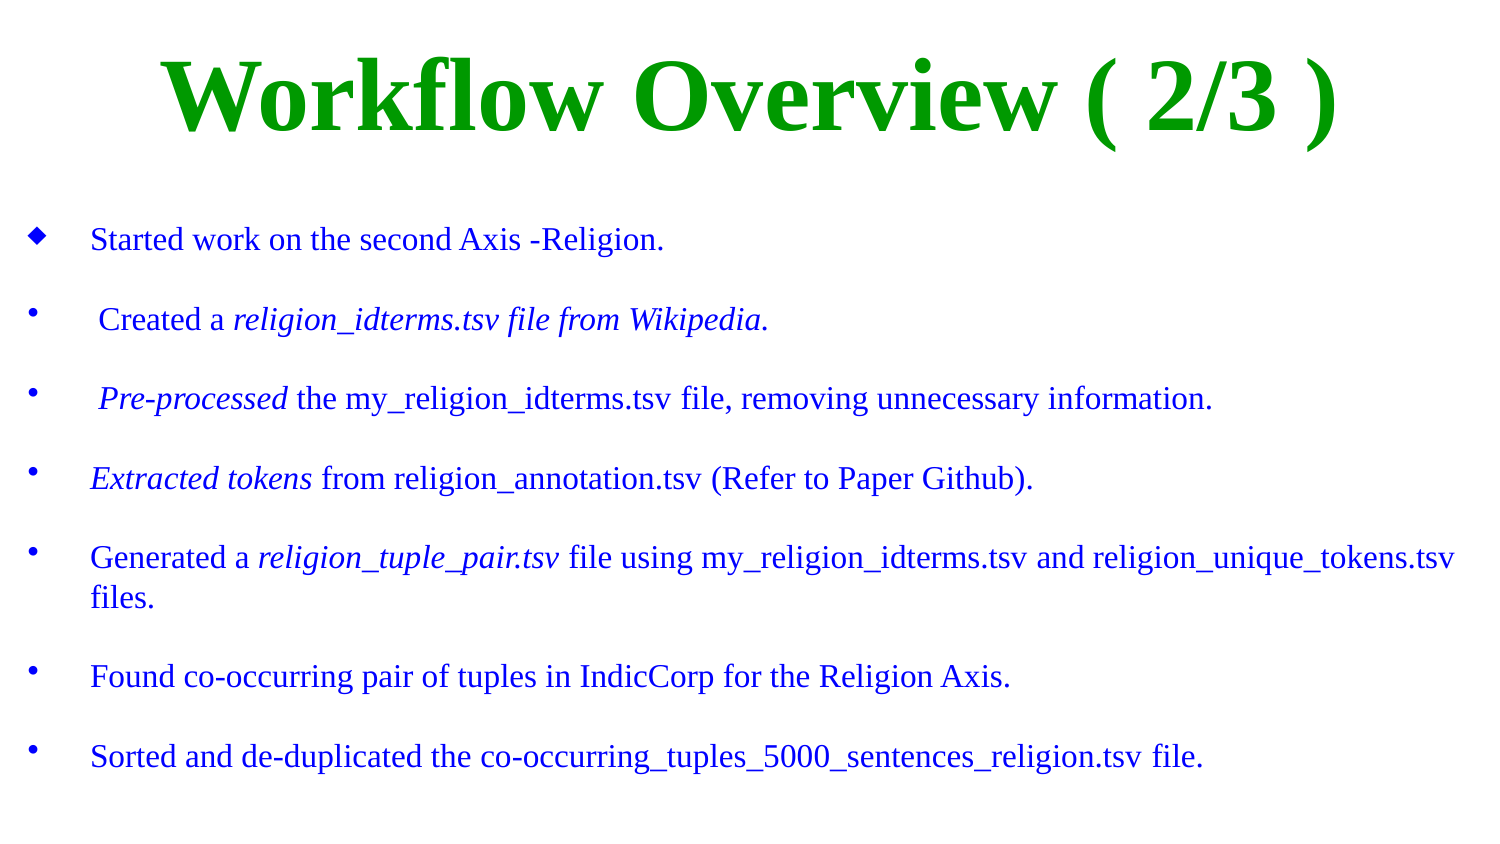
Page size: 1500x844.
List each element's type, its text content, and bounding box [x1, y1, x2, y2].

title Workflow Overview ( 2/3 ) [0, 0, 1500, 147]
list Started work on the second Axis -Religion. Created a religion_idterms.tsv file from Wikipedia. Pre-processed the my_religion_idterms.tsv file, removing unnecessary information. Extracted tokens from religion_annotation.tsv (Refer to Paper Github). Generated a religion_tuple_pair.tsv file using my_religion_idterms.tsv and religion_unique_tokens.tsv files. Found co-occurring pair of tuples in IndicCorp for the Religion Axis. Sorted and de-duplicated the co-occurring_tuples_5000_sentences_religion.tsv file. [0, 147, 1500, 844]
